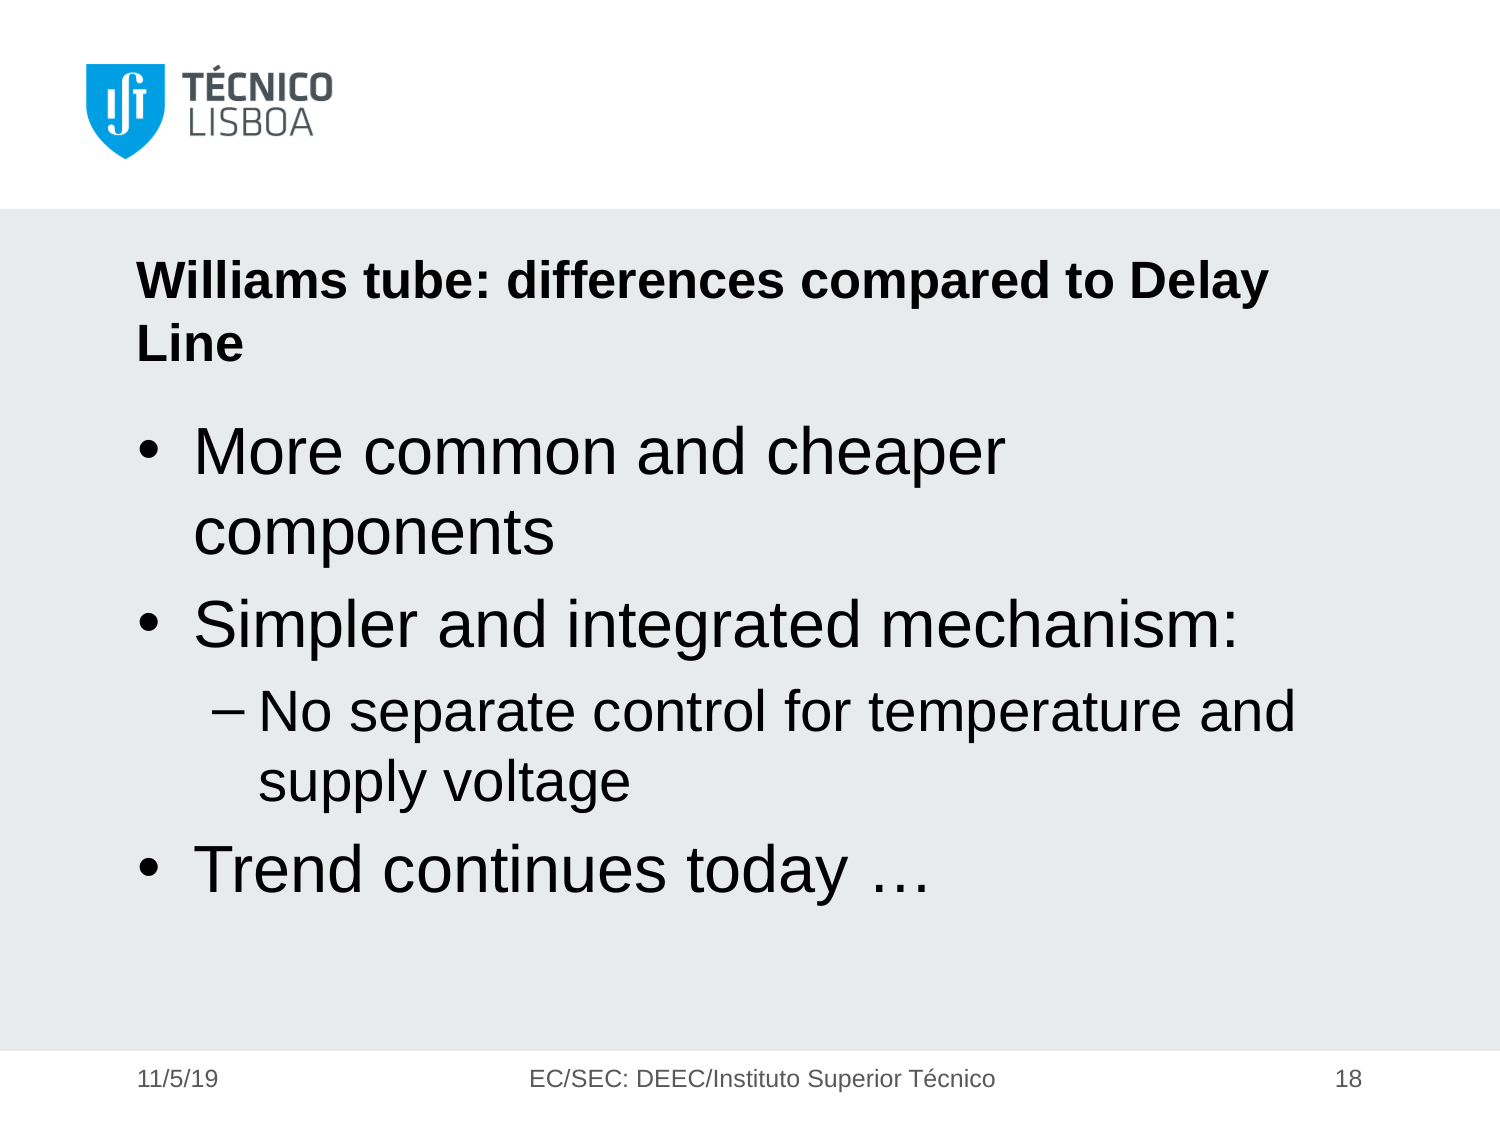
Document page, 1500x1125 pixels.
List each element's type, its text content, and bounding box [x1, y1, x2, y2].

slide_number <number> [1077, 1052, 1378, 1103]
list More common and cheaper components Simpler and integrated mechanism: No separate control for temperature and supply voltage Trend continues today … [121, 400, 1378, 1005]
slide_number 11/5/19 [121, 1052, 425, 1103]
picture [0, 0, 1500, 1125]
footer EC/SEC: DEEC/Instituto Superior Técnico [512, 1052, 1021, 1103]
title Williams tube: differences compared to Delay Line [121, 237, 1378, 381]
